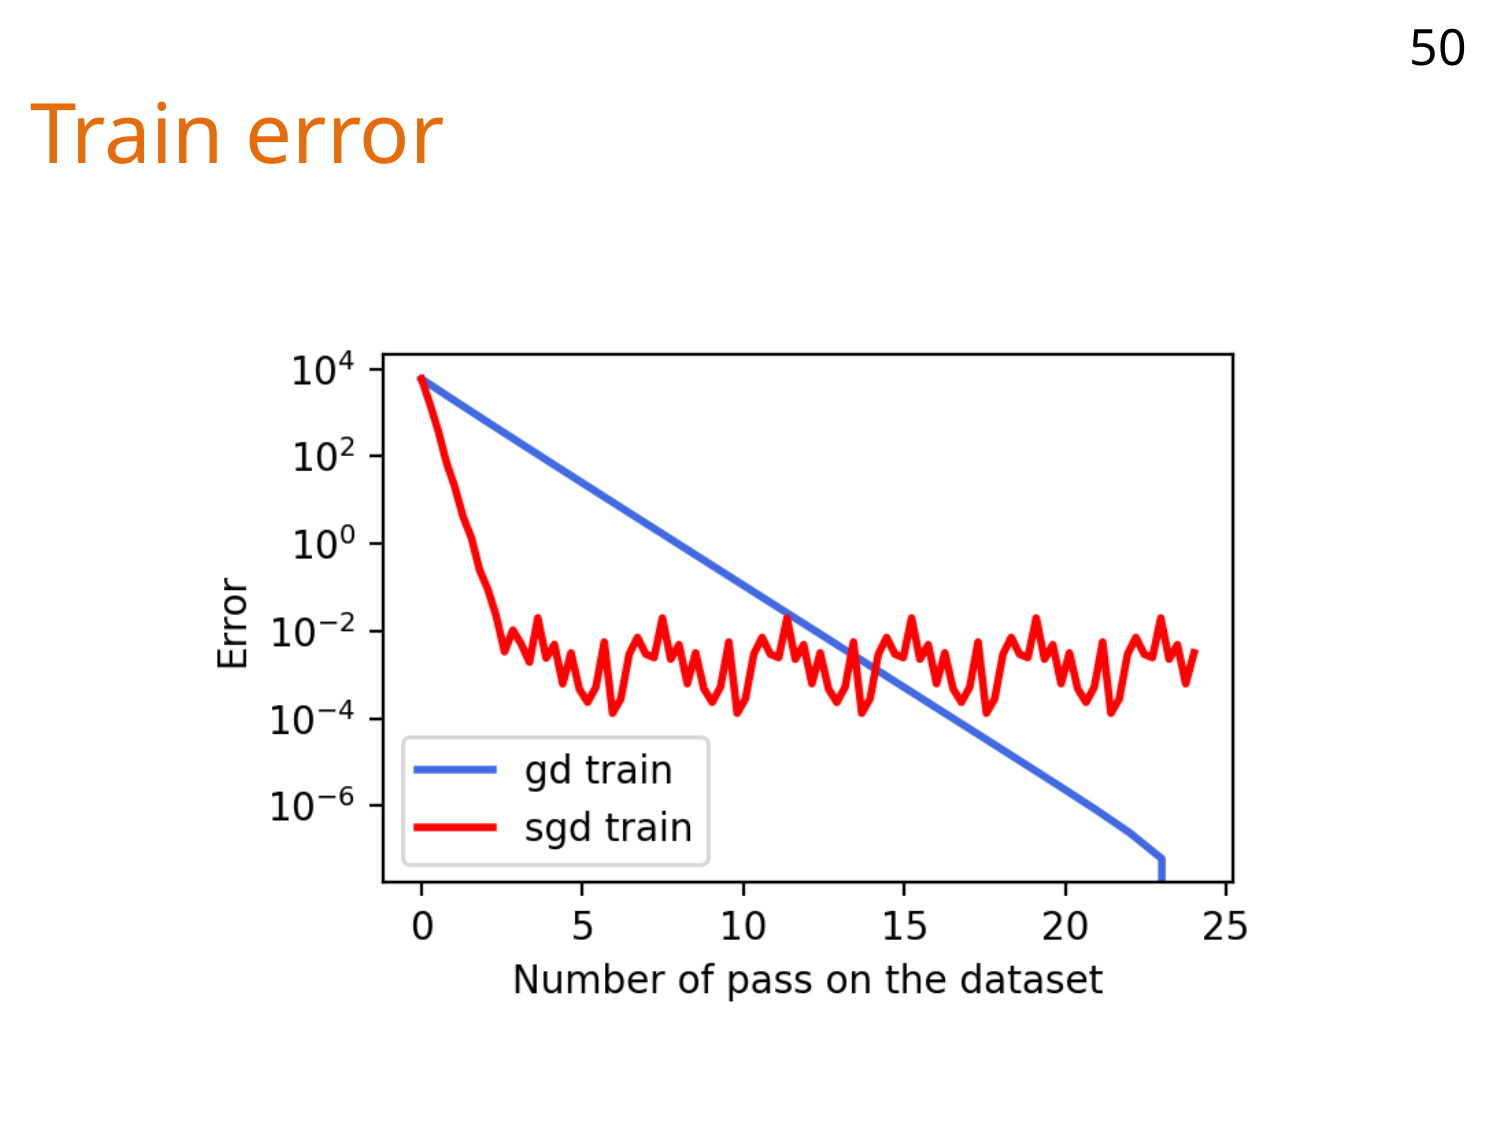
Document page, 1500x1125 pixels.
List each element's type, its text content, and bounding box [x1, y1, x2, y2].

picture [186, 323, 1277, 1029]
text_box Train error [15, 37, 1396, 225]
